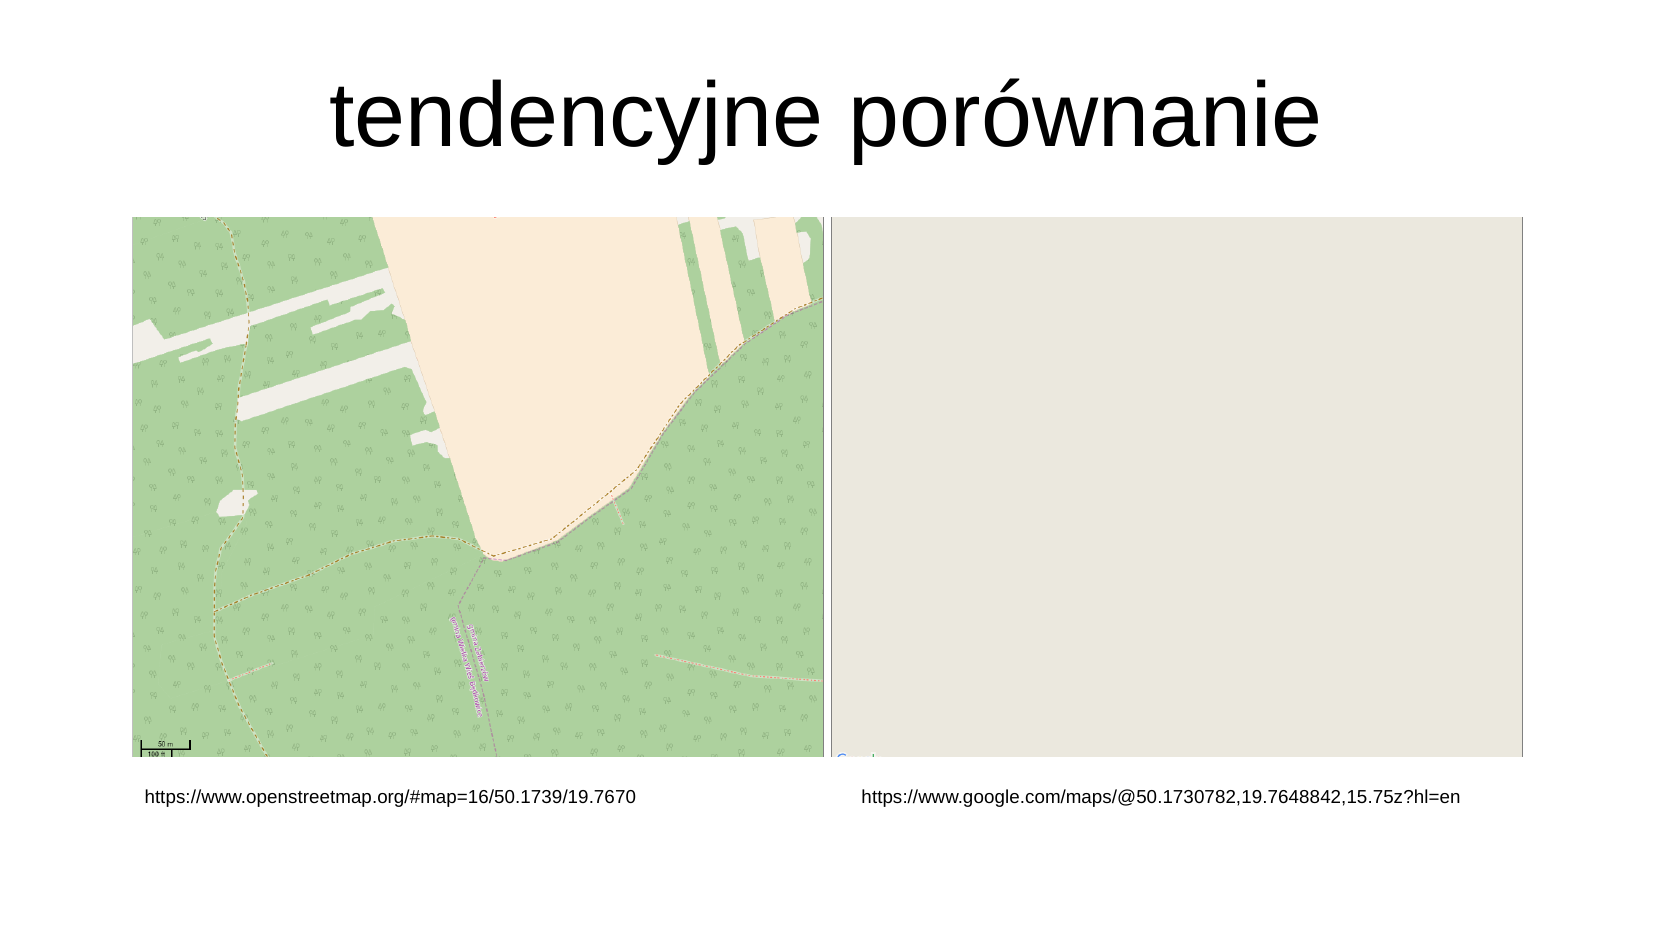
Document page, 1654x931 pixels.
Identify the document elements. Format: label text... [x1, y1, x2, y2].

text_box https://www.openstreetmap.org/#map=16/50.1739/19.7670 https://www.google.com/maps/@50.1730782,19.7648842,15.75z?hl=en [129, 779, 1477, 837]
picture [127, 217, 1526, 757]
text_box [141, 791, 1512, 862]
title tendencyjne porównanie [82, 37, 1571, 193]
